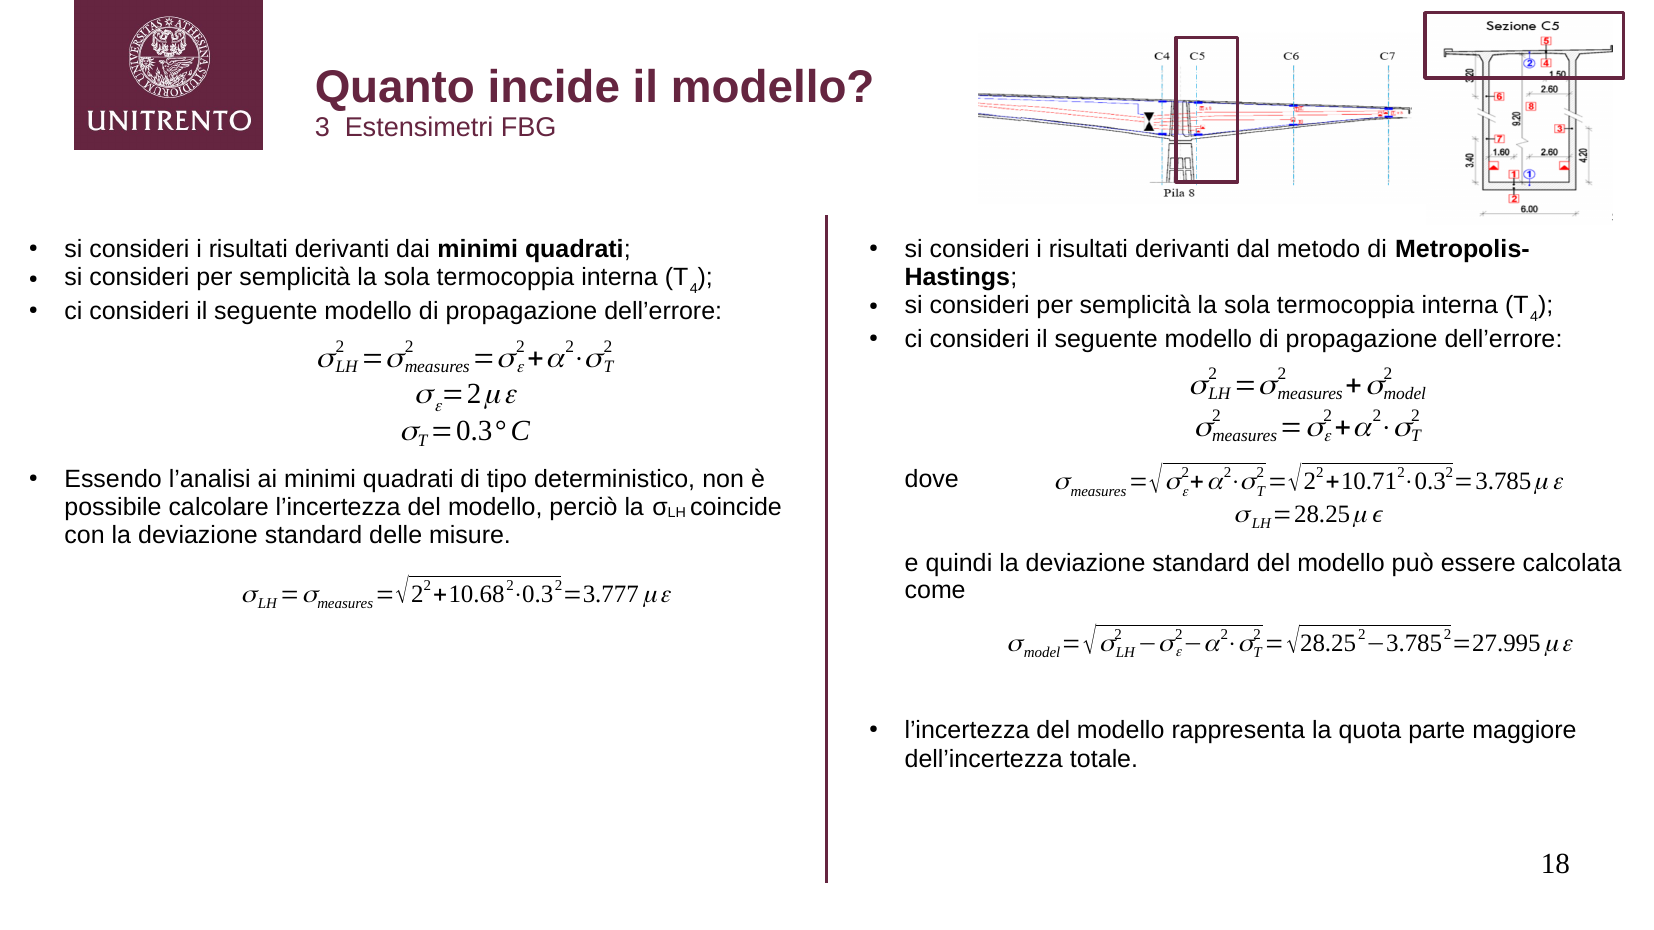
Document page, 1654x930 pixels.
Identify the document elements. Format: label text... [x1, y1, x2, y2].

picture [74, 0, 263, 151]
picture [978, 32, 1613, 226]
text_box [1425, 12, 1624, 79]
text_box Quanto incide il modello? 3 Estensimetri FBG [300, 53, 978, 151]
chart [1180, 363, 1435, 446]
text_box si consideri i risultati derivanti dal metodo di Metropolis-Hastings; si consideri per semplicità la sola termocoppia interna (T4); ci consideri il seguente modello di propagazione dell’errore: dove e quindi la deviazione standard del modello può essere calcolata come l’incertezza del modello rappresenta la quota parte maggiore dell’incertezza totale. [854, 227, 1644, 839]
chart [1053, 461, 1563, 532]
text_box si consideri i risultati derivanti dai minimi quadrati; si consideri per semplicità la sola termocoppia interna (T4); ci consideri il seguente modello di propagazione dell’errore: Essendo l’analisi ai minimi quadrati di tipo deterministico, non è possibile calcolare l’incertezza del modello, perciò la σLH coincide con la deviazione standard delle misure. [14, 227, 799, 839]
chart [1006, 623, 1573, 662]
text_box [1176, 37, 1238, 182]
chart [308, 336, 623, 451]
chart [240, 574, 672, 612]
